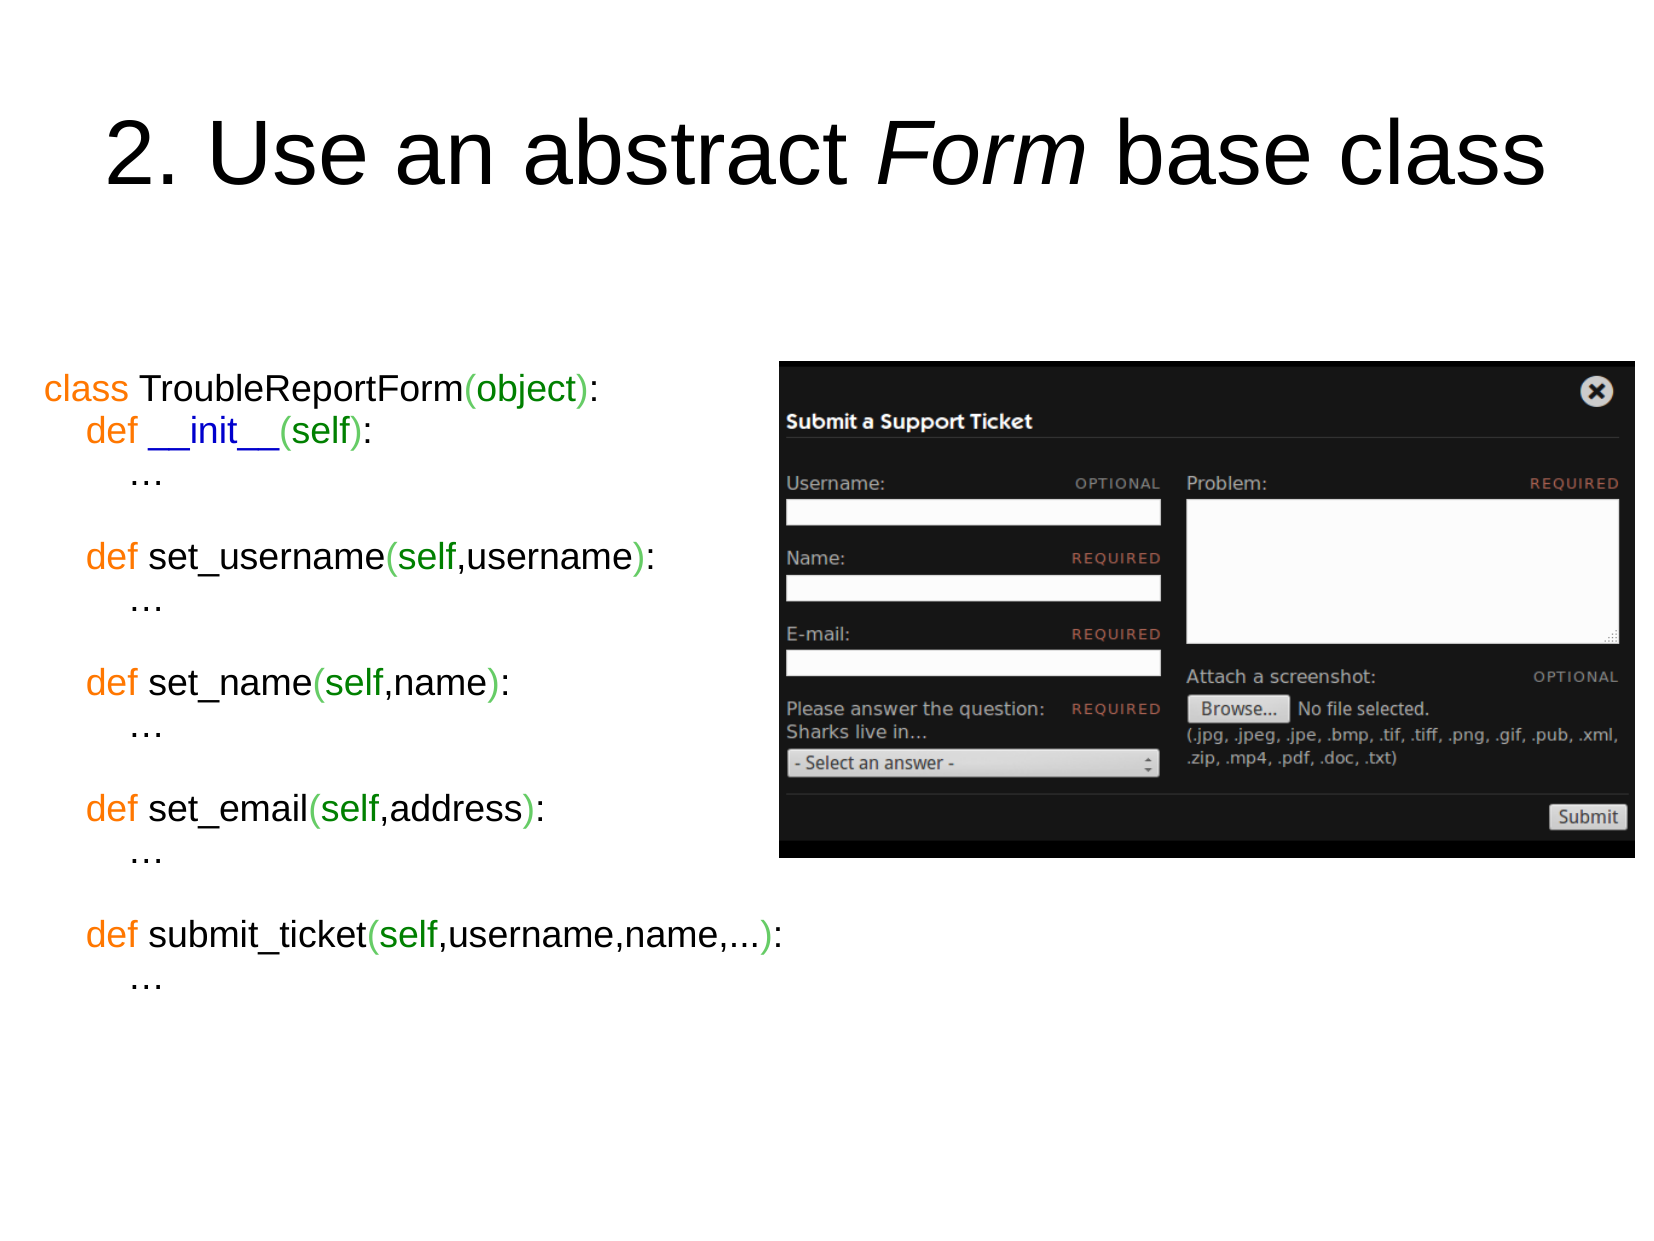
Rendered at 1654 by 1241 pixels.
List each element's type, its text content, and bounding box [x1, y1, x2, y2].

picture [779, 361, 1635, 858]
title 2. Use an abstract Form base class [82, 49, 1571, 257]
text_box class TroubleReportForm(object): def __init__(self): … def set_username(self,username): … def set_name(self,name): … def set_email(self,address): … def submit_ticket(self,username,name,...): … [29, 360, 799, 1006]
